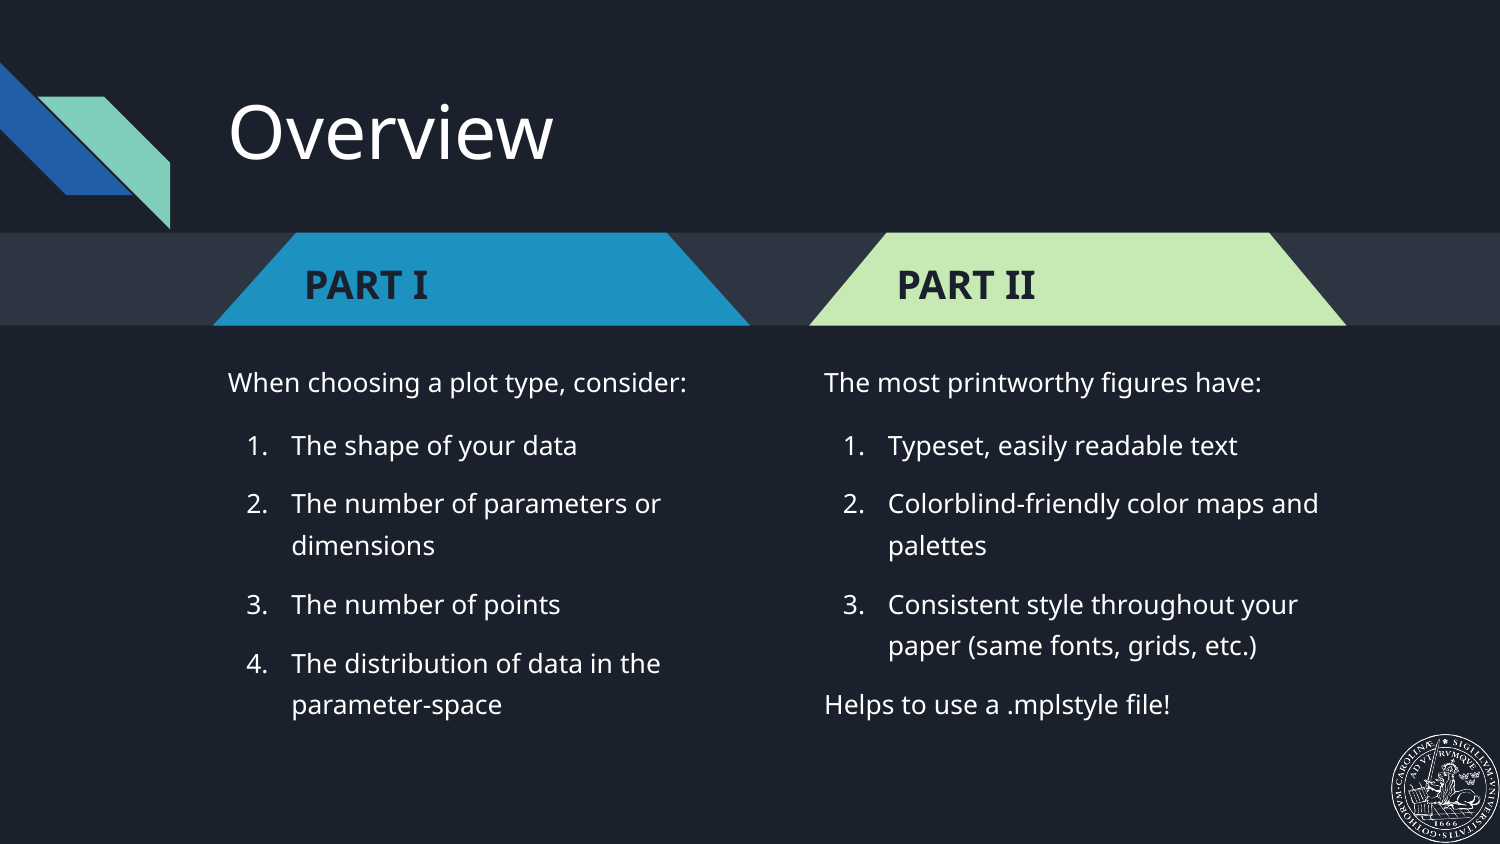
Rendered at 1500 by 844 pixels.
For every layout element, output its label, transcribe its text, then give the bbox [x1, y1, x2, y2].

text_box [0, 232, 295, 326]
text_box PART II [809, 232, 1347, 326]
text_box [667, 232, 886, 326]
text_box PART I [212, 232, 751, 326]
text_box [1270, 232, 1500, 326]
list The most printworthy figures have: Typeset, easily readable text Colorblind-friendly color maps and palettes Consistent style throughout your paper (same fonts, grids, etc.) Helps to use a .mplstyle file! [809, 343, 1368, 740]
list When choosing a plot type, consider: The shape of your data The number of parameters or dimensions The number of points The distribution of data in the parameter-space [212, 343, 772, 740]
title Overview [212, 64, 1368, 202]
picture [1382, 724, 1500, 844]
